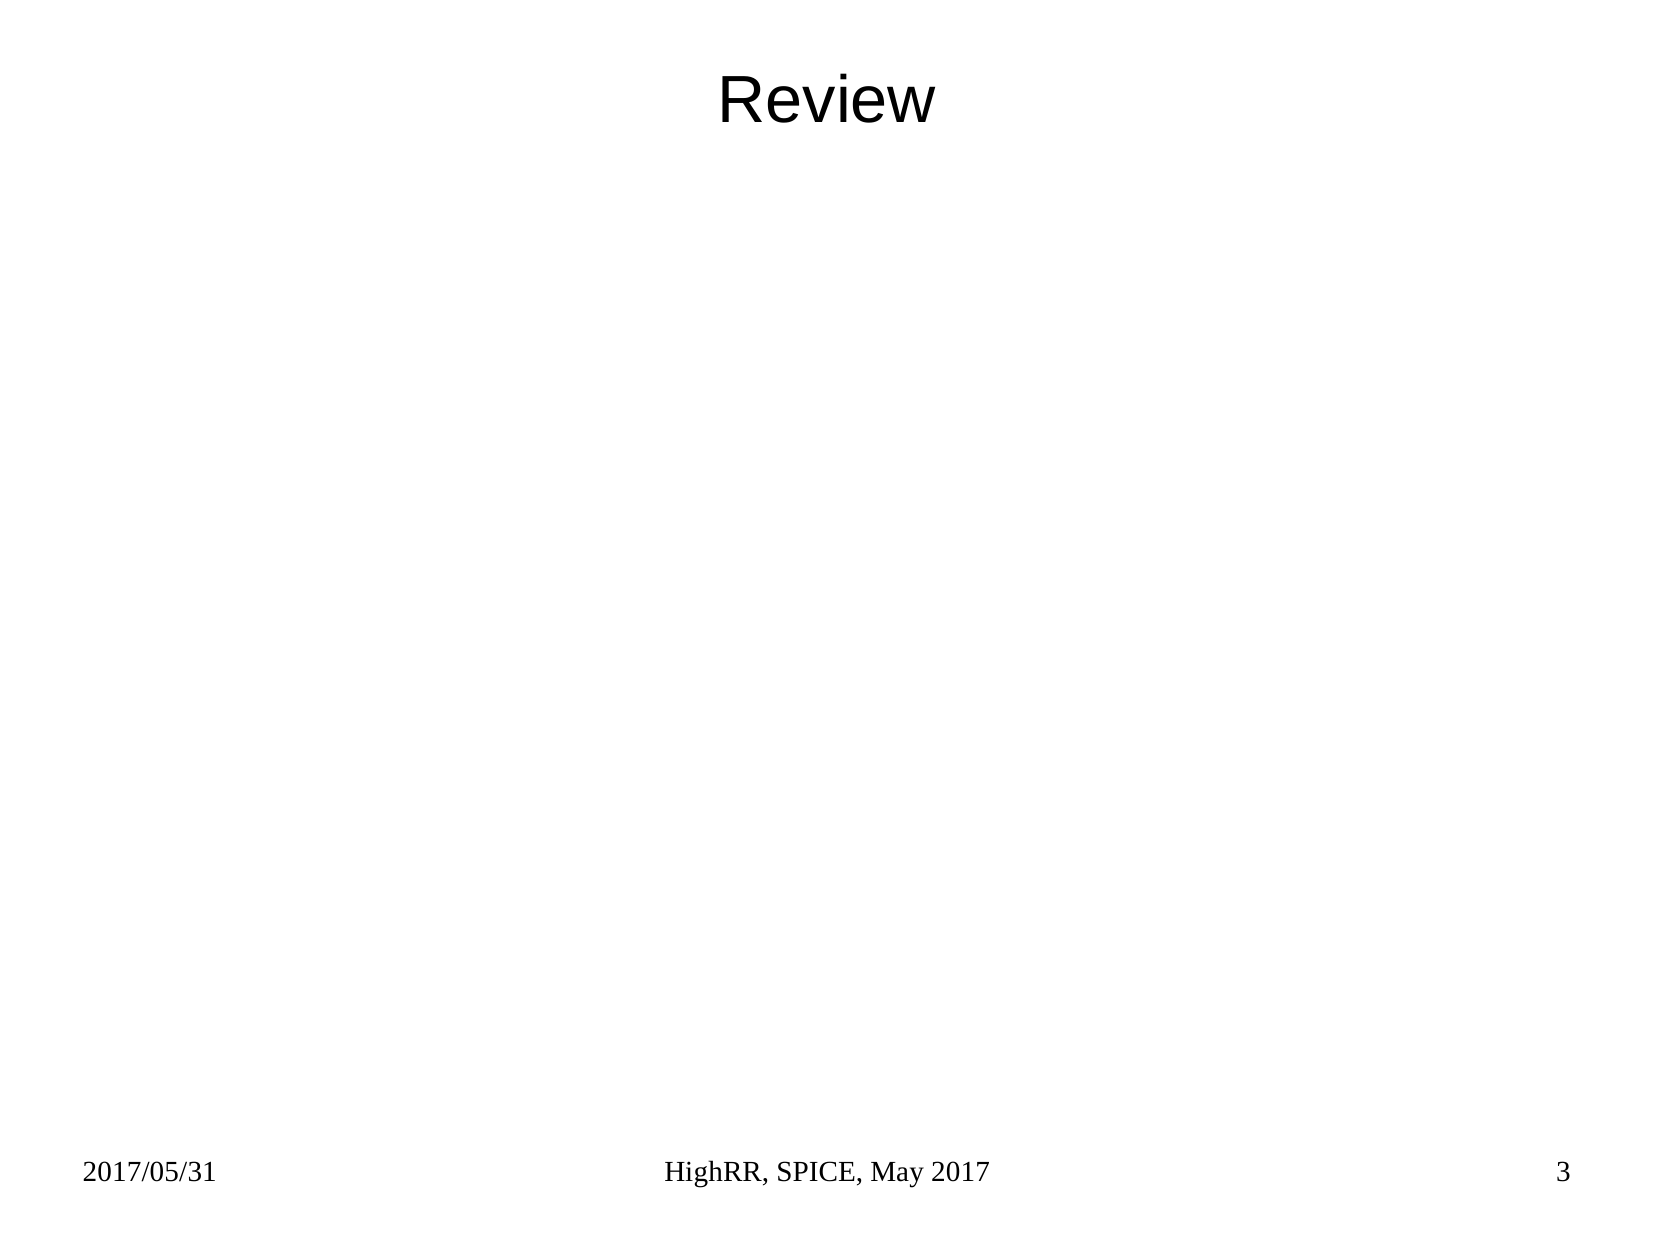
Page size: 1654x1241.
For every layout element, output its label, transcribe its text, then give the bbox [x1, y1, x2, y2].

title Review [82, 49, 1571, 151]
